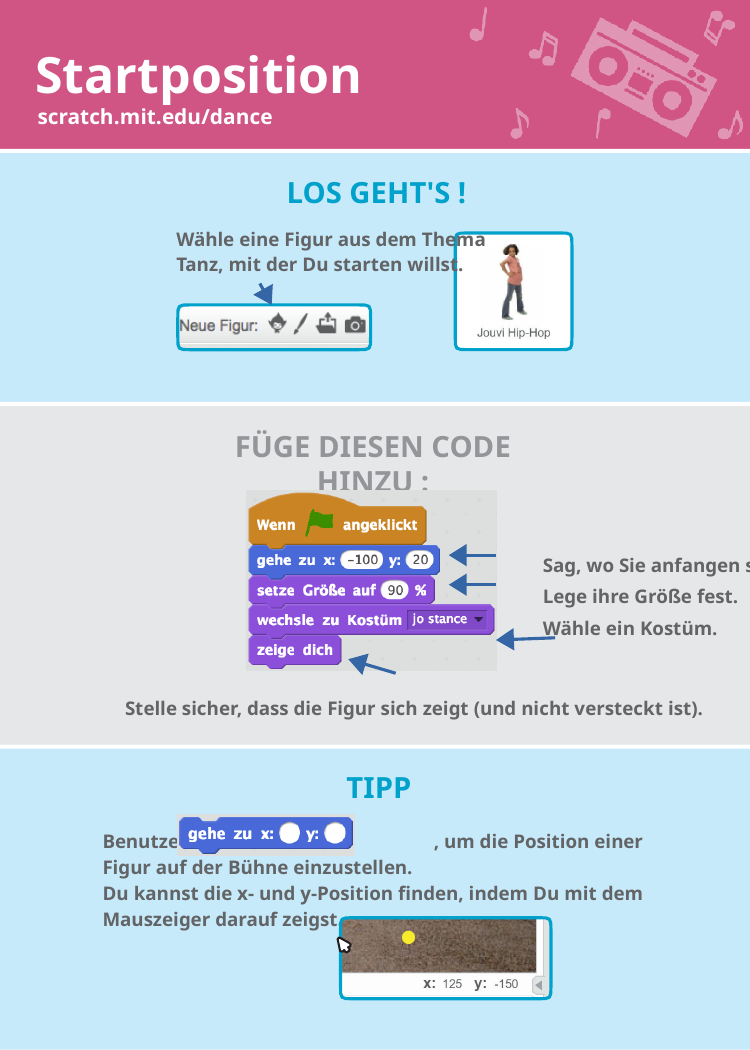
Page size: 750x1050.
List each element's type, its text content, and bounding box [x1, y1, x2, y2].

picture [177, 814, 355, 856]
text_box Startposition scratch.mit.edu/dance [35, 43, 715, 219]
text_box [356, 476, 364, 490]
picture [246, 490, 497, 672]
text_box LOS GEHT'S ! Wähle eine Figur aus dem Thema Tanz, mit der Du starten willst. [174, 173, 579, 274]
text_box Benutze , um die Position einer Figur auf der Bühne einzustellen. Du kannst die x- und y-Position finden, indem Du mit dem Mauszeiger darauf zeigst. [100, 826, 649, 887]
text_box [323, 483, 331, 490]
picture [364, 667, 382, 672]
text_box TIPP [330, 769, 426, 805]
text_box FÜGE DIESEN CODE HINZU : [188, 428, 556, 463]
picture [180, 311, 368, 340]
text_box Sag, wo Sie anfangen soll. Lege ihre Größe fest. Wähle ein Kostüm. Stelle sicher, dass die Figur sich zeigt (und nicht versteckt ist). [122, 544, 750, 706]
text_box [0, 0, 750, 1050]
